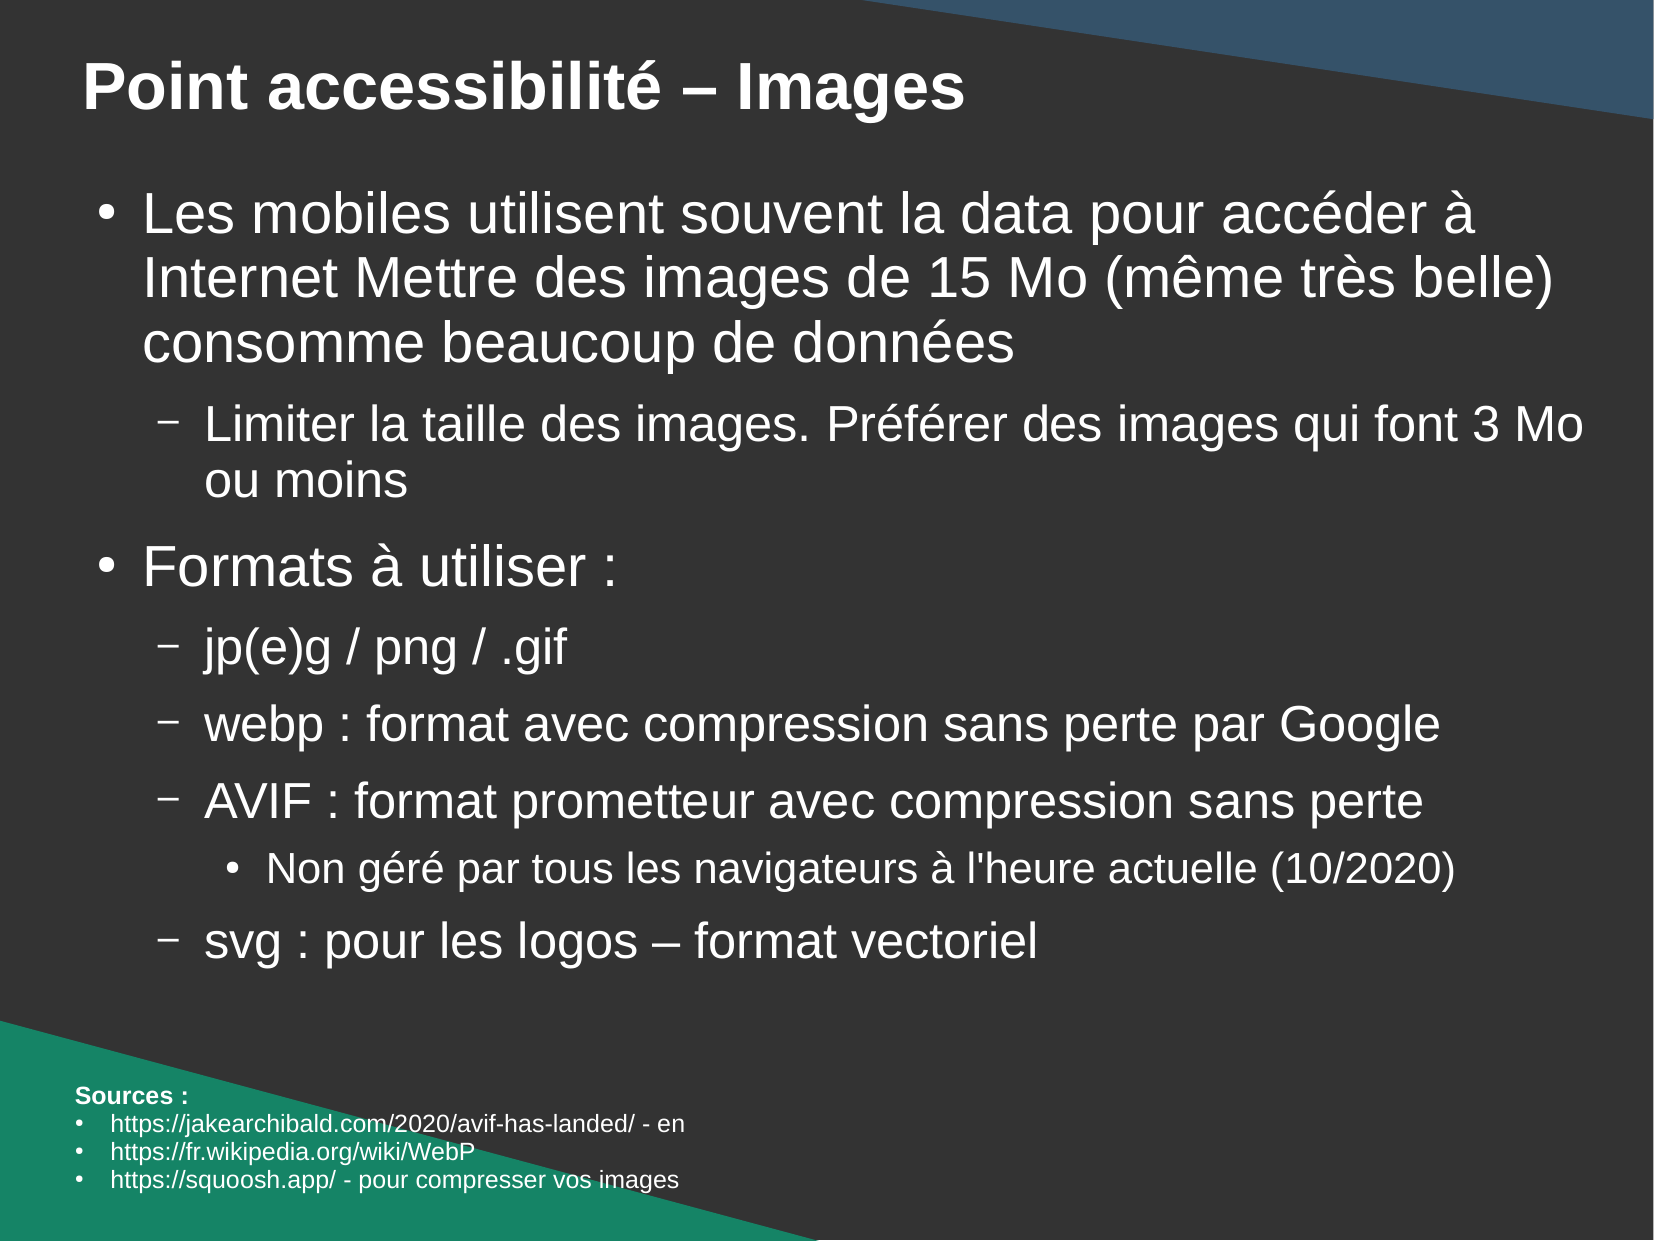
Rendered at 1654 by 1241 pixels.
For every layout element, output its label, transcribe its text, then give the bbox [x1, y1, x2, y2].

title Point accessibilité – Images [82, 49, 1571, 162]
text_box Sources : https://jakearchibald.com/2020/avif-has-landed/ - en https://fr.wikipedia.org/wiki/WebP https://squoosh.app/ - pour compresser vos images [60, 1074, 1546, 1241]
text_box [0, 1020, 199, 1241]
list Les mobiles utilisent souvent la data pour accéder à Internet Mettre des images de 15 Mo (même très belle) consomme beaucoup de données Limiter la taille des images. Préférer des images qui font 3 Mo ou moins Formats à utiliser : jp(e)g / png / .gif webp : format avec compression sans perte par Google AVIF : format prometteur avec compression sans perte Non géré par tous les navigateurs à l'heure actuelle (10/2020) svg : pour les logos – format vectoriel [80, 180, 1605, 981]
text_box [861, 0, 1654, 120]
